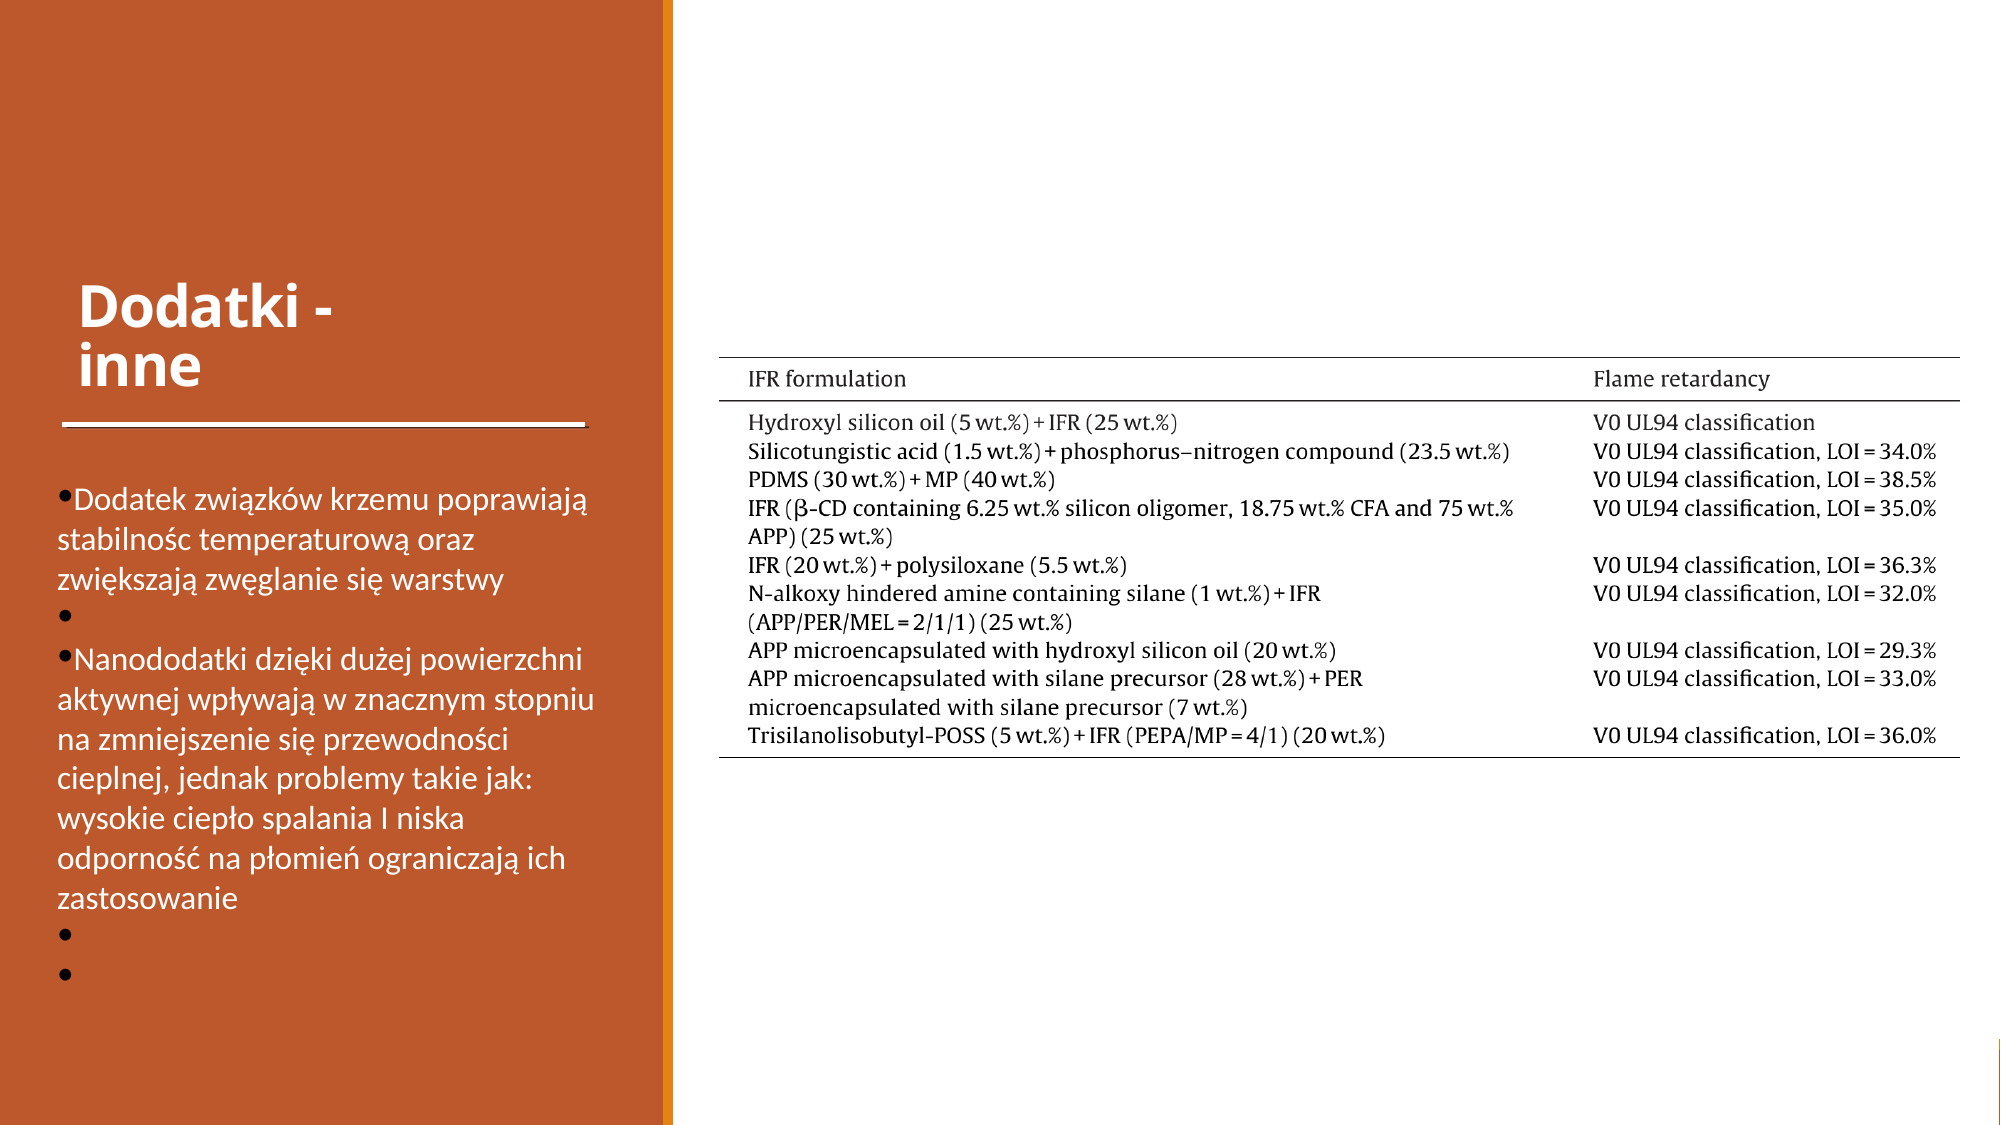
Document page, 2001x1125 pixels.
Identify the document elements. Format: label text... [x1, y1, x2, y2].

picture [719, 346, 1960, 781]
text_box Dodatek związków krzemu poprawiają stabilnośc temperaturową oraz zwiększają zwęglanie się warstwy Nanododatki dzięki dużej powierzchni aktywnej wpływają w znacznym stopniu na zmniejszenie się przewodności cieplnej, jednak problemy takie jak: wysokie ciepło spalania I niska odporność na płomień ograniczają ich zastosowanie [42, 469, 624, 1010]
title Dodatki - inne [62, 60, 624, 406]
text_box [0, 0, 2000, 1125]
